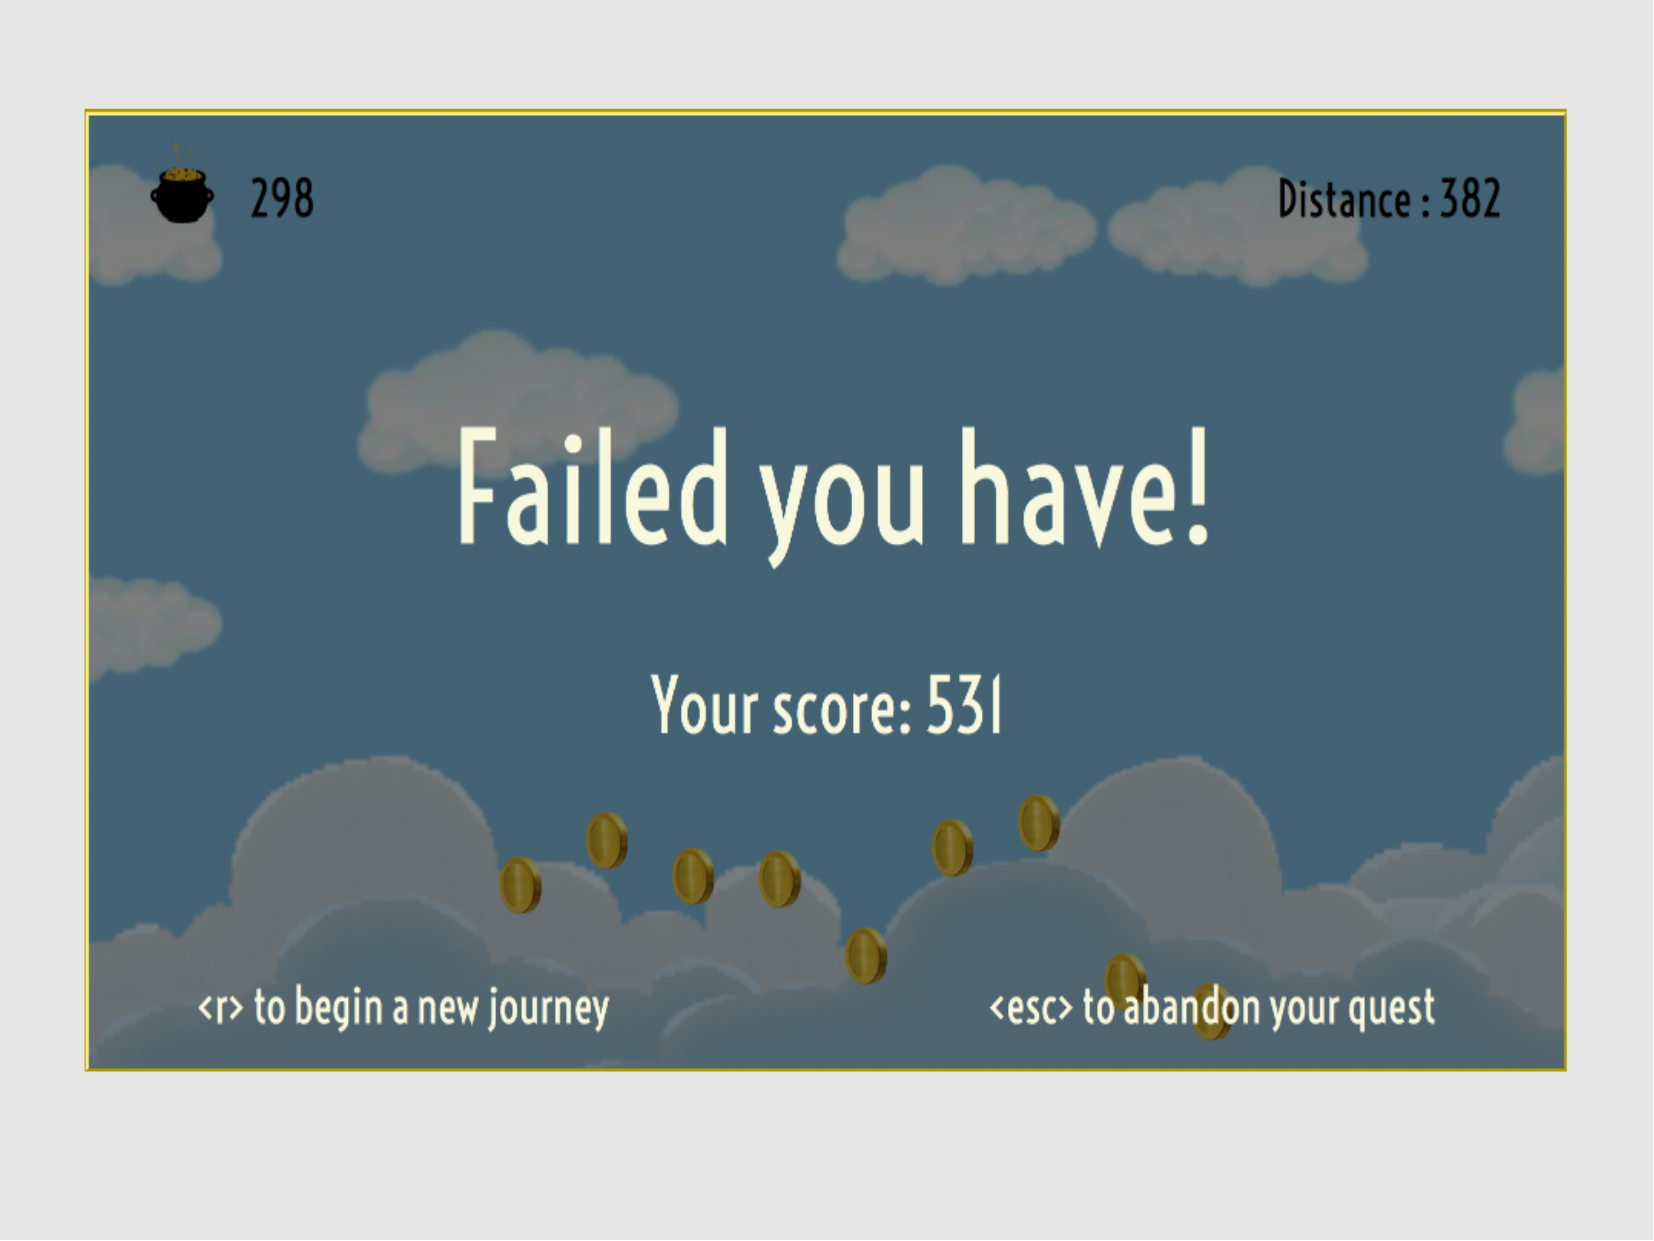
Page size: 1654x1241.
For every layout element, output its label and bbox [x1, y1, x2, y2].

picture [40, 70, 1595, 1090]
